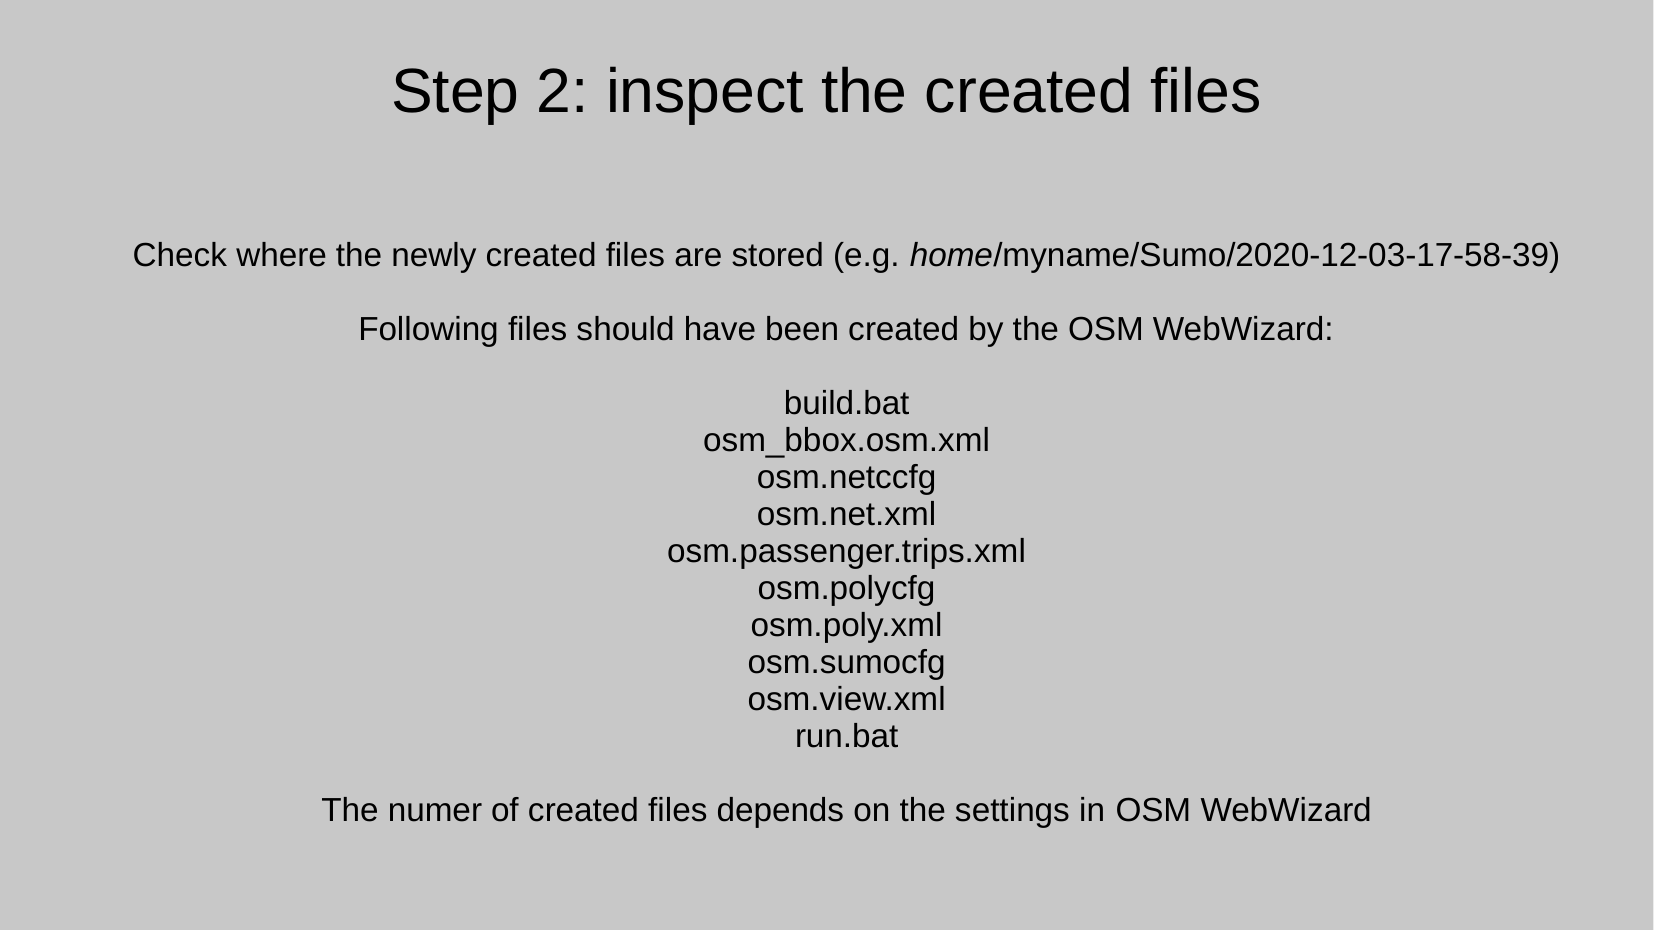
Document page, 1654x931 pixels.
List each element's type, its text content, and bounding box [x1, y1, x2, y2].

title Step 2: inspect the created files [82, 37, 1571, 146]
subtitle Check where the newly created files are stored (e.g. home/myname/Sumo/2020-12-03-17-58-39) Following files should have been created by the OSM WebWizard: build.bat osm_bbox.osm.xml osm.netccfg osm.net.xml osm.passenger.trips.xml osm.polycfg osm.poly.xml osm.sumocfg osm.view.xml run.bat The numer of created files depends on the settings in OSM WebWizard [102, 88, 1591, 931]
